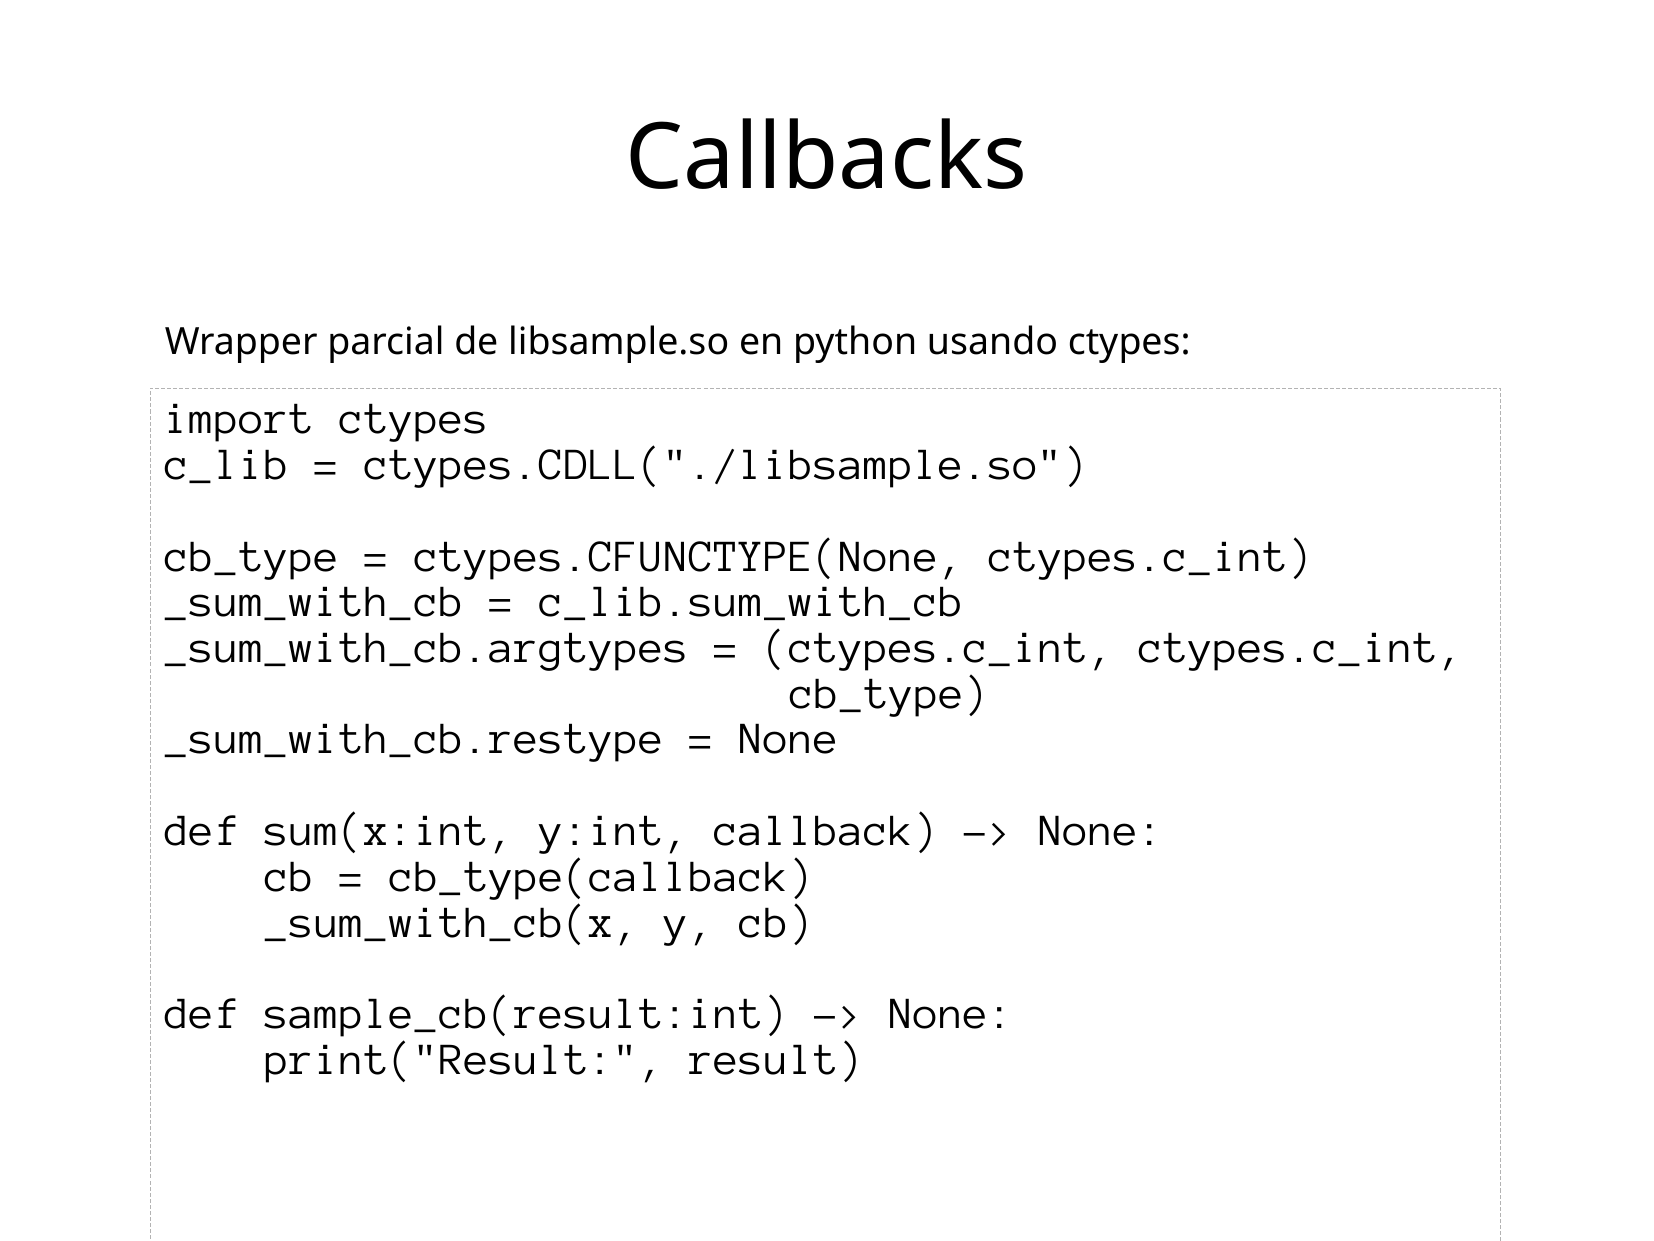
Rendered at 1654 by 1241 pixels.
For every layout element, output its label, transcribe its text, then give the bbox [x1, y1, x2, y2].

text_box import ctypes c_lib = ctypes.CDLL("./libsample.so") cb_type = ctypes.CFUNCTYPE(None, ctypes.c_int) _sum_with_cb = c_lib.sum_with_cb _sum_with_cb.argtypes = (ctypes.c_int, ctypes.c_int, cb_type) _sum_with_cb.restype = None def sum(x:int, y:int, callback) -> None: cb = cb_type(callback) _sum_with_cb(x, y, cb) def sample_cb(result:int) -> None: print("Result:", result) [150, 388, 1501, 1136]
text_box Wrapper parcial de libsample.so en python usando ctypes: [150, 307, 1118, 367]
title Callbacks [82, 49, 1571, 257]
